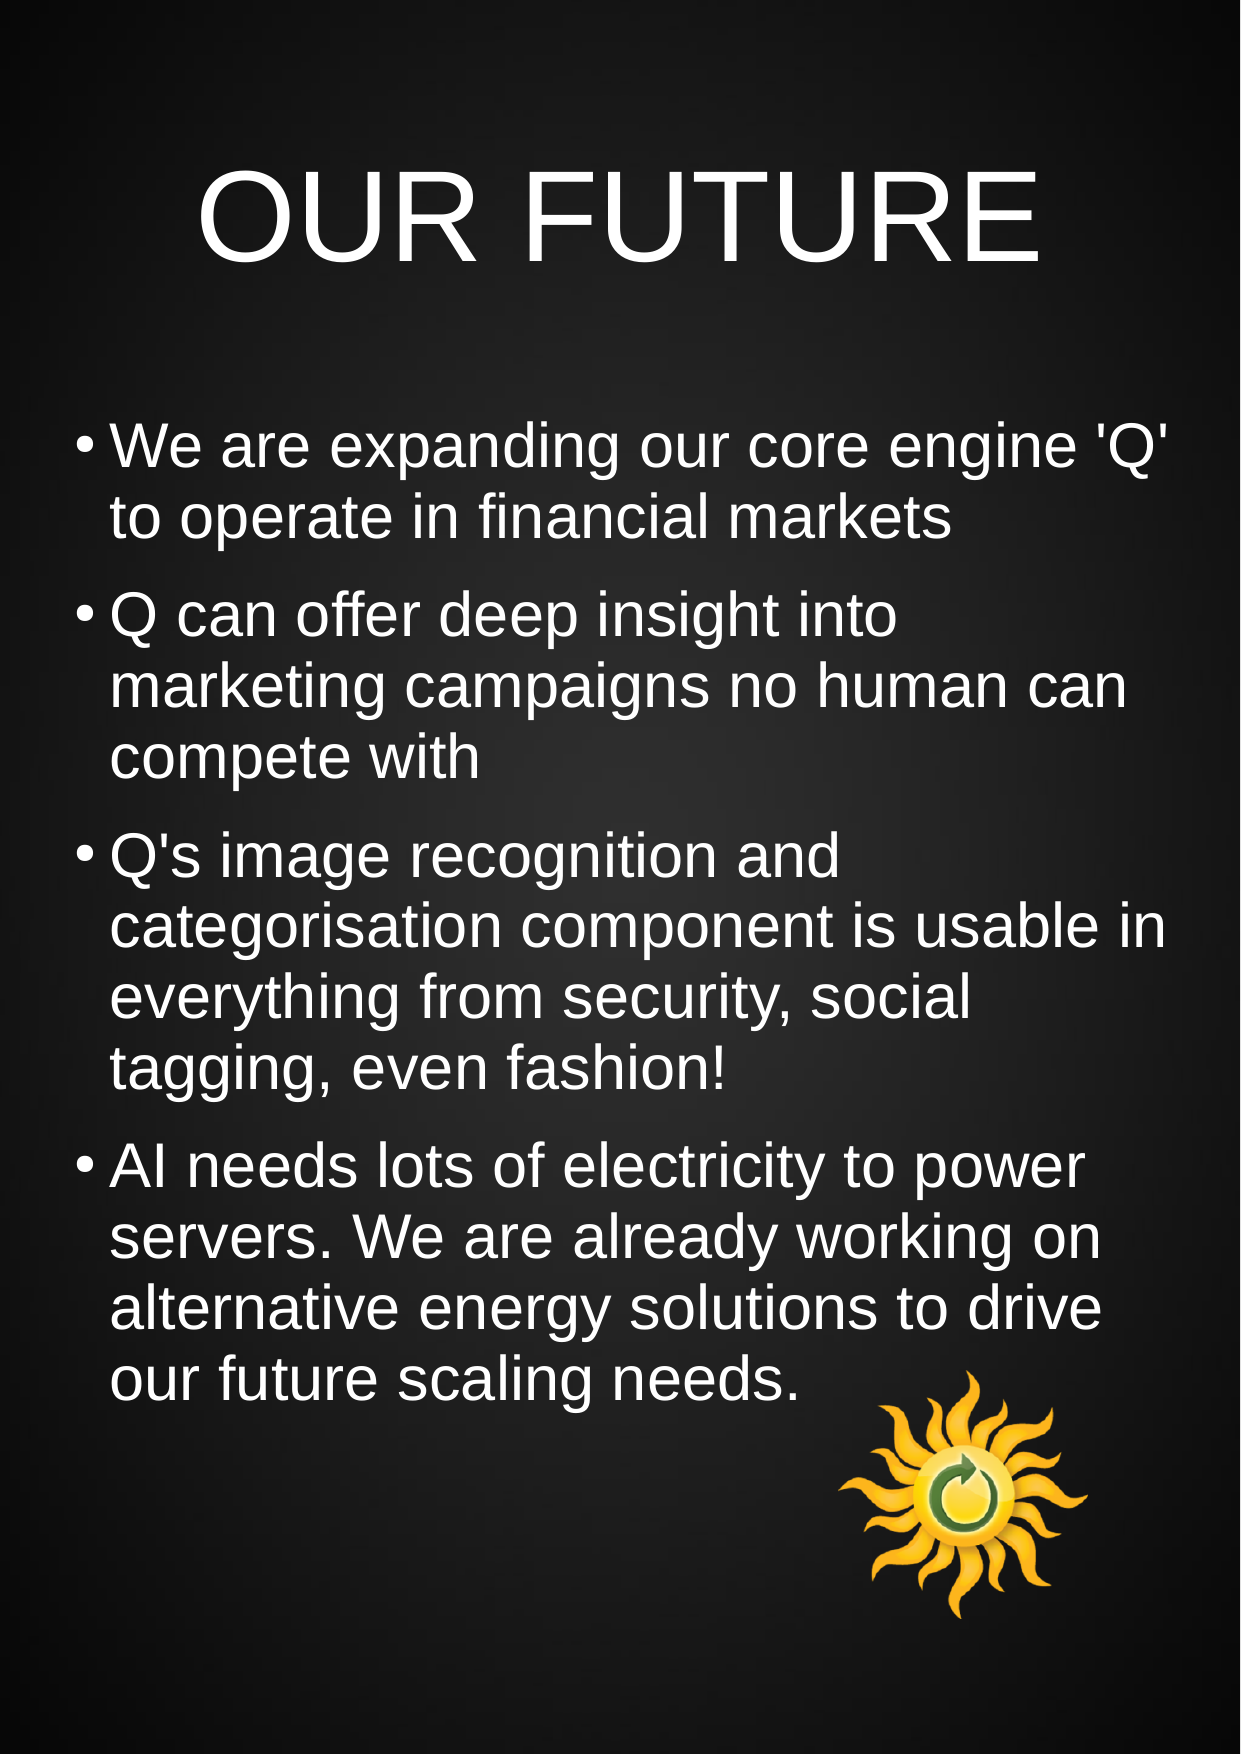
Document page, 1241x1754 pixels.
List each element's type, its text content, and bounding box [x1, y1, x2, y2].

list We are expanding our core engine 'Q' to operate in financial markets Q can offer deep insight into marketing campaigns no human can compete with Q's image recognition and categorisation component is usable in everything from security, social tagging, even fashion! AI needs lots of electricity to power servers. We are already working on alternative energy solutions to drive our future scaling needs. [62, 410, 1179, 1428]
title OUR FUTURE [62, 69, 1179, 363]
picture [0, 0, 1241, 1754]
